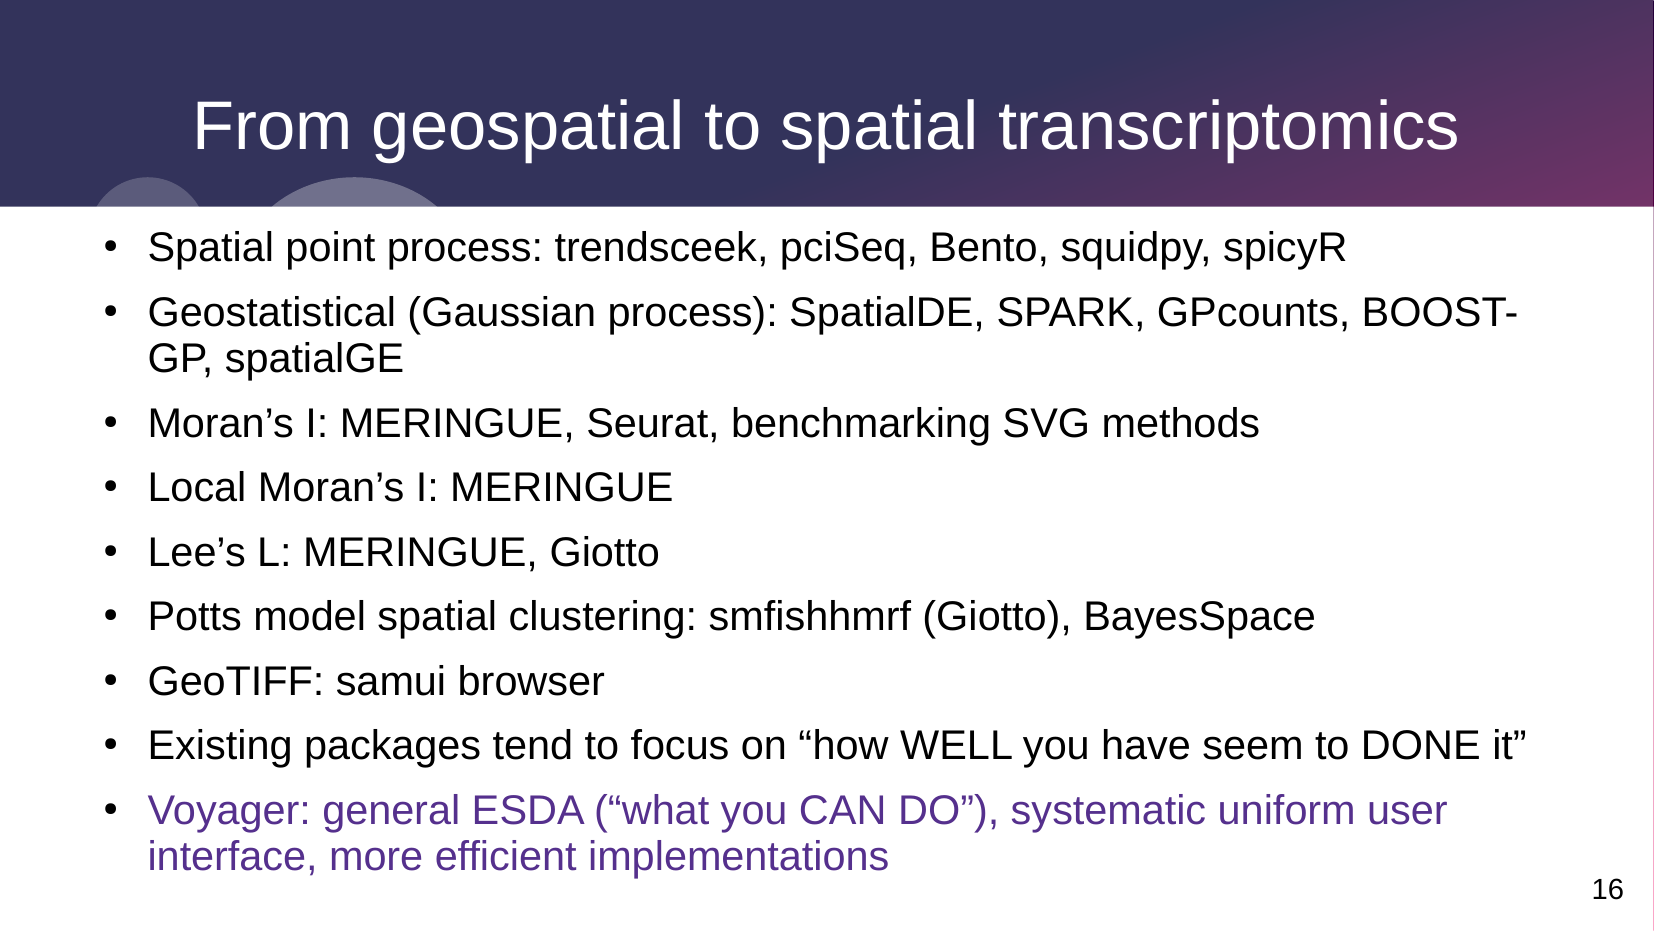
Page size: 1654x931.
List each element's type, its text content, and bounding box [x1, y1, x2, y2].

title From geospatial to spatial transcriptomics [88, 44, 1565, 207]
list Spatial point process: trendsceek, pciSeq, Bento, squidpy, spicyR Geostatistical (Gaussian process): SpatialDE, SPARK, GPcounts, BOOST-GP, spatialGE Moran’s I: MERINGUE, Seurat, benchmarking SVG methods Local Moran’s I: MERINGUE Lee’s L: MERINGUE, Giotto Potts model spatial clustering: smfishhmrf (Giotto), BayesSpace GeoTIFF: samui browser Existing packages tend to focus on “how WELL you have seem to DONE it” Voyager: general ESDA (“what you CAN DO”), systematic uniform user interface, more efficient implementations [88, 224, 1565, 889]
